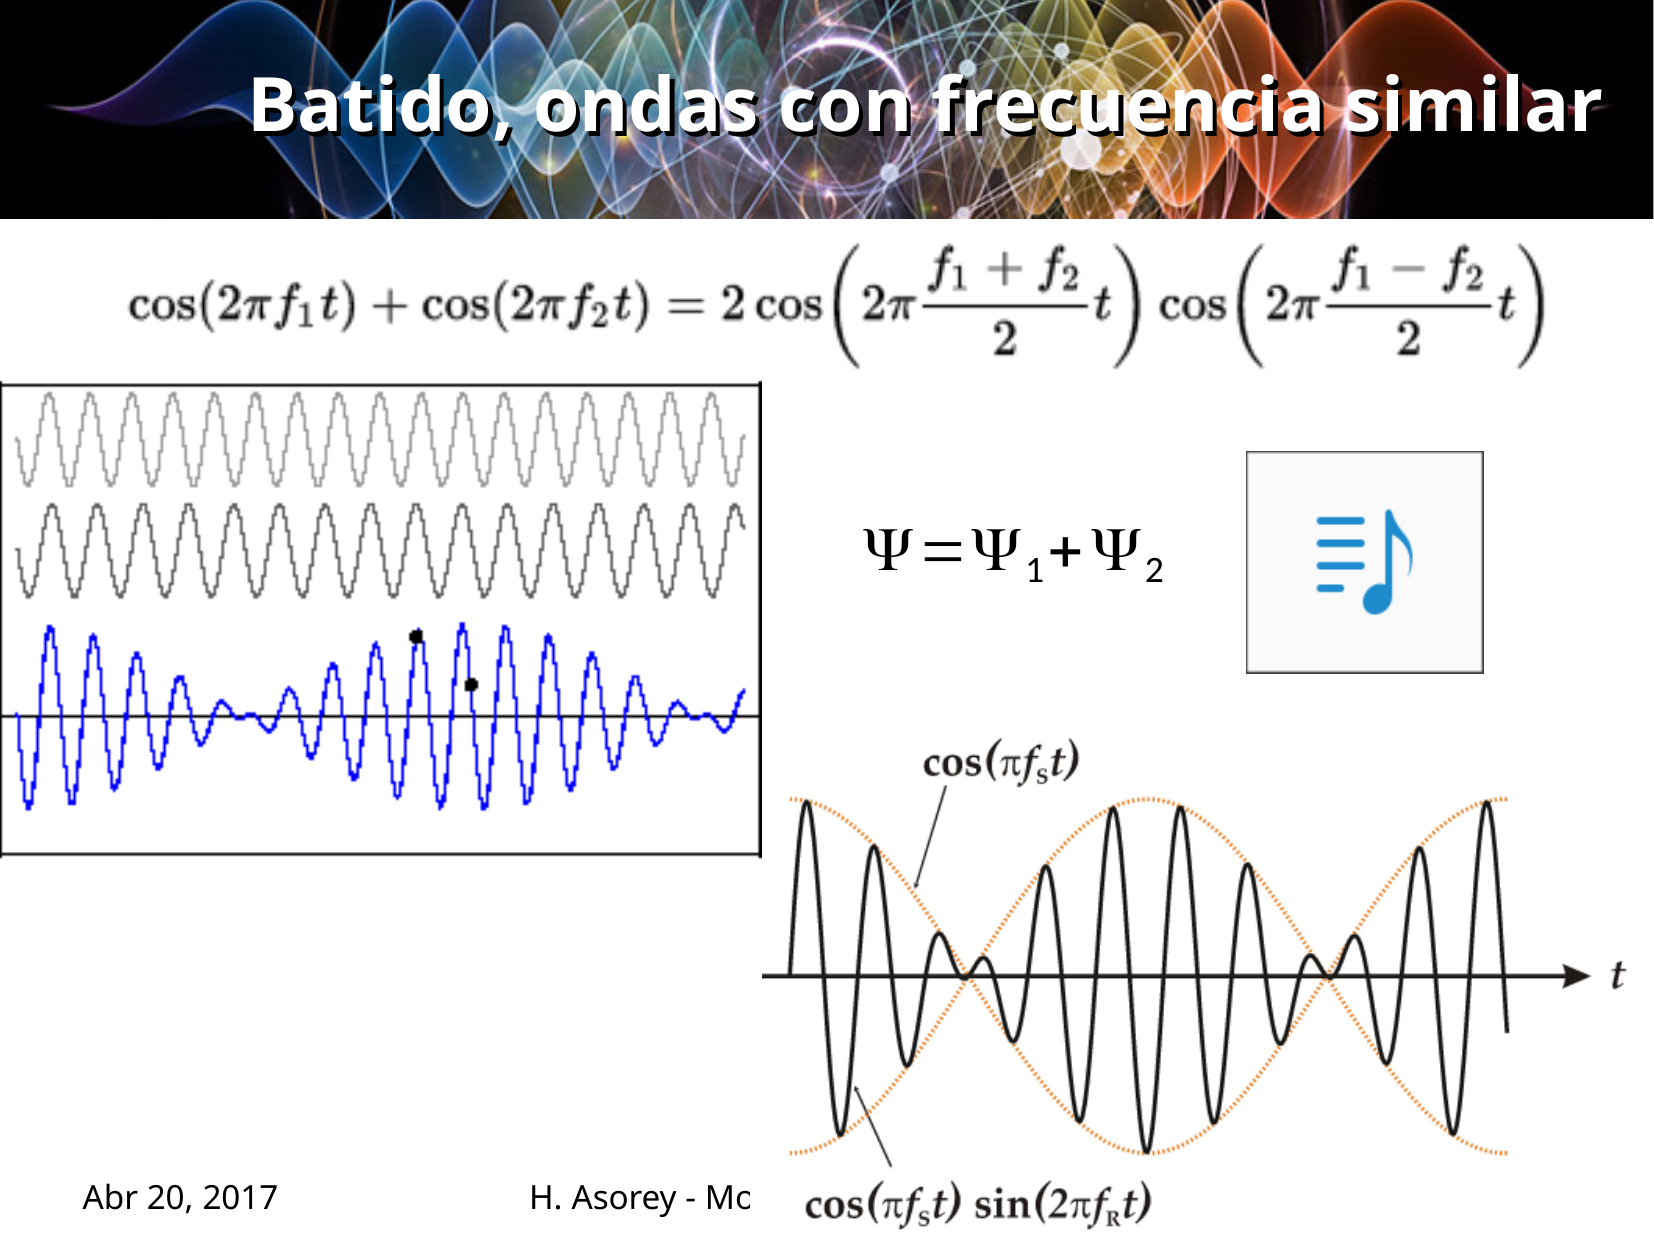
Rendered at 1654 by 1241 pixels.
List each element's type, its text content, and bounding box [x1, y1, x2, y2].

picture [0, 0, 1654, 219]
text_box [1245, 450, 1486, 676]
picture [0, 239, 1636, 1239]
chart [853, 525, 1171, 591]
title Batido, ondas con frecuencia similar [45, 15, 1606, 191]
